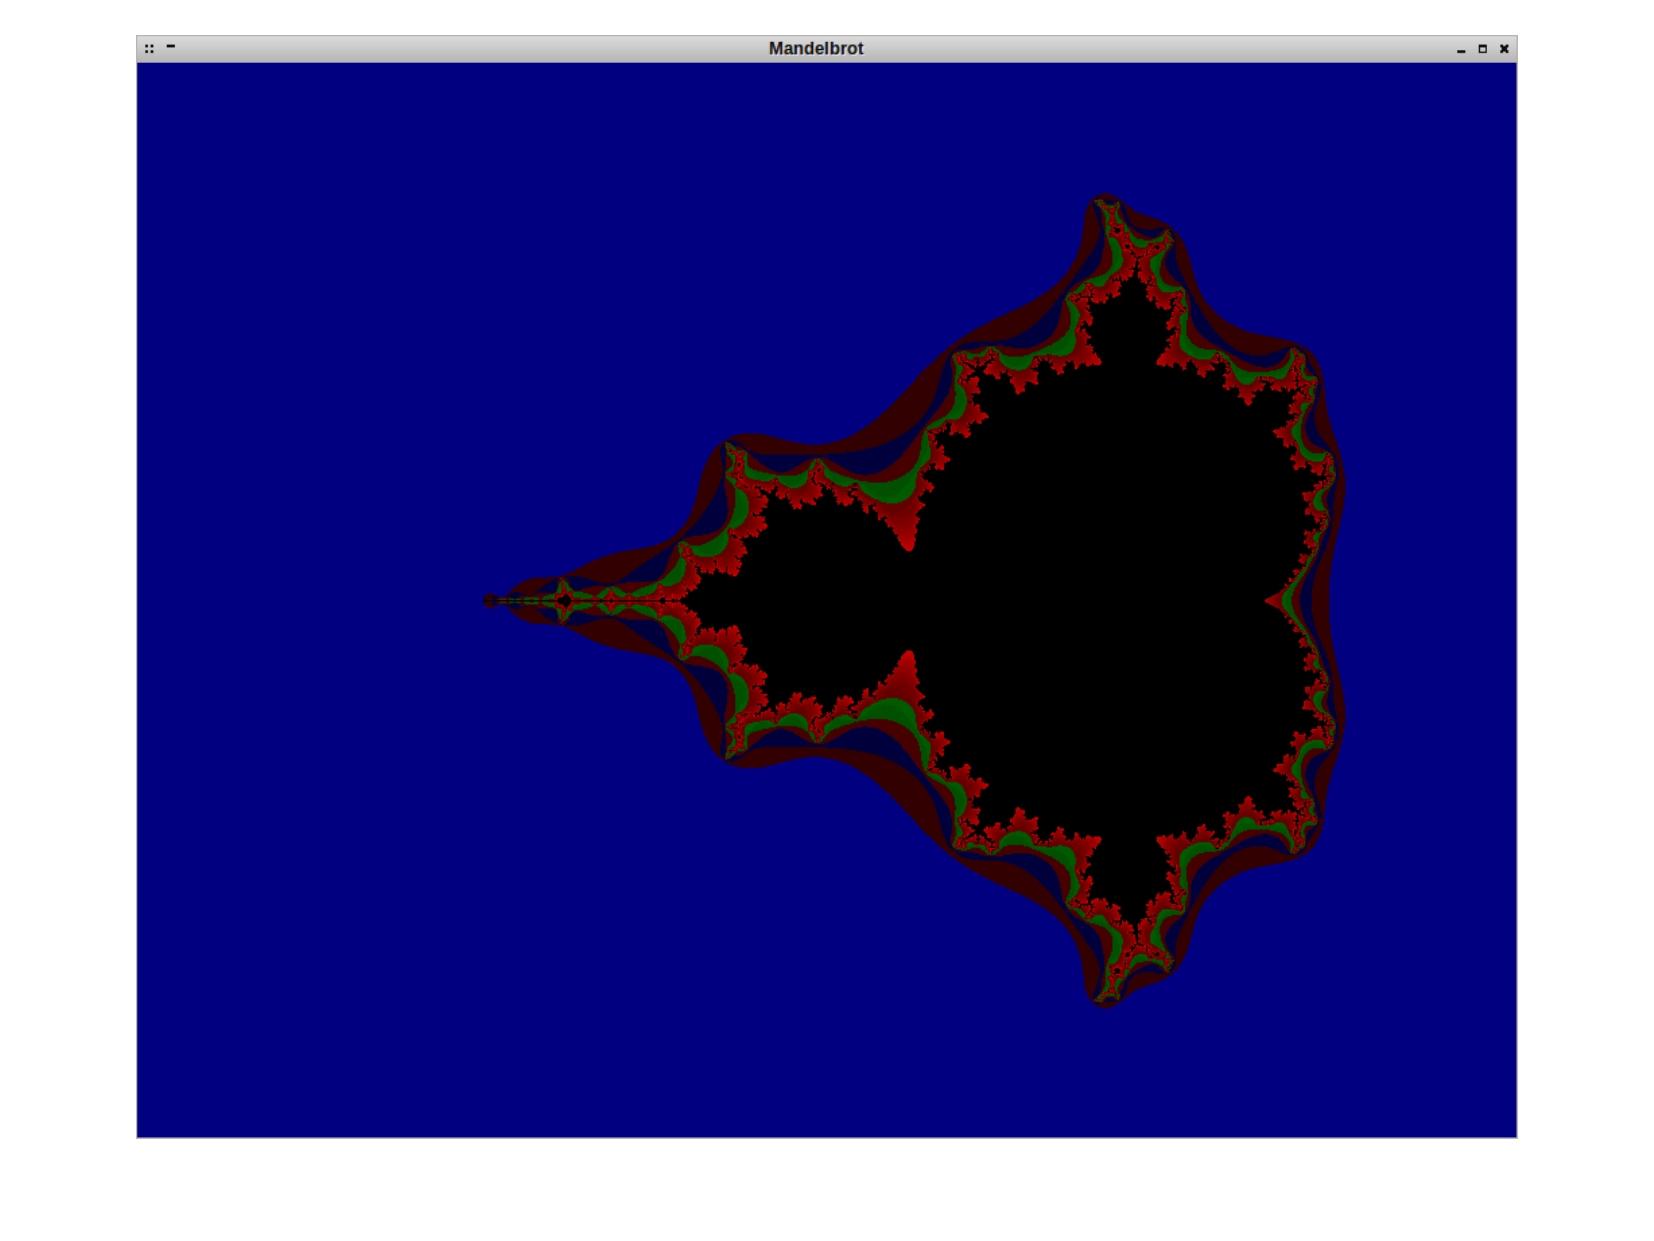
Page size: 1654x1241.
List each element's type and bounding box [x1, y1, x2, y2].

picture [136, 35, 1518, 1139]
